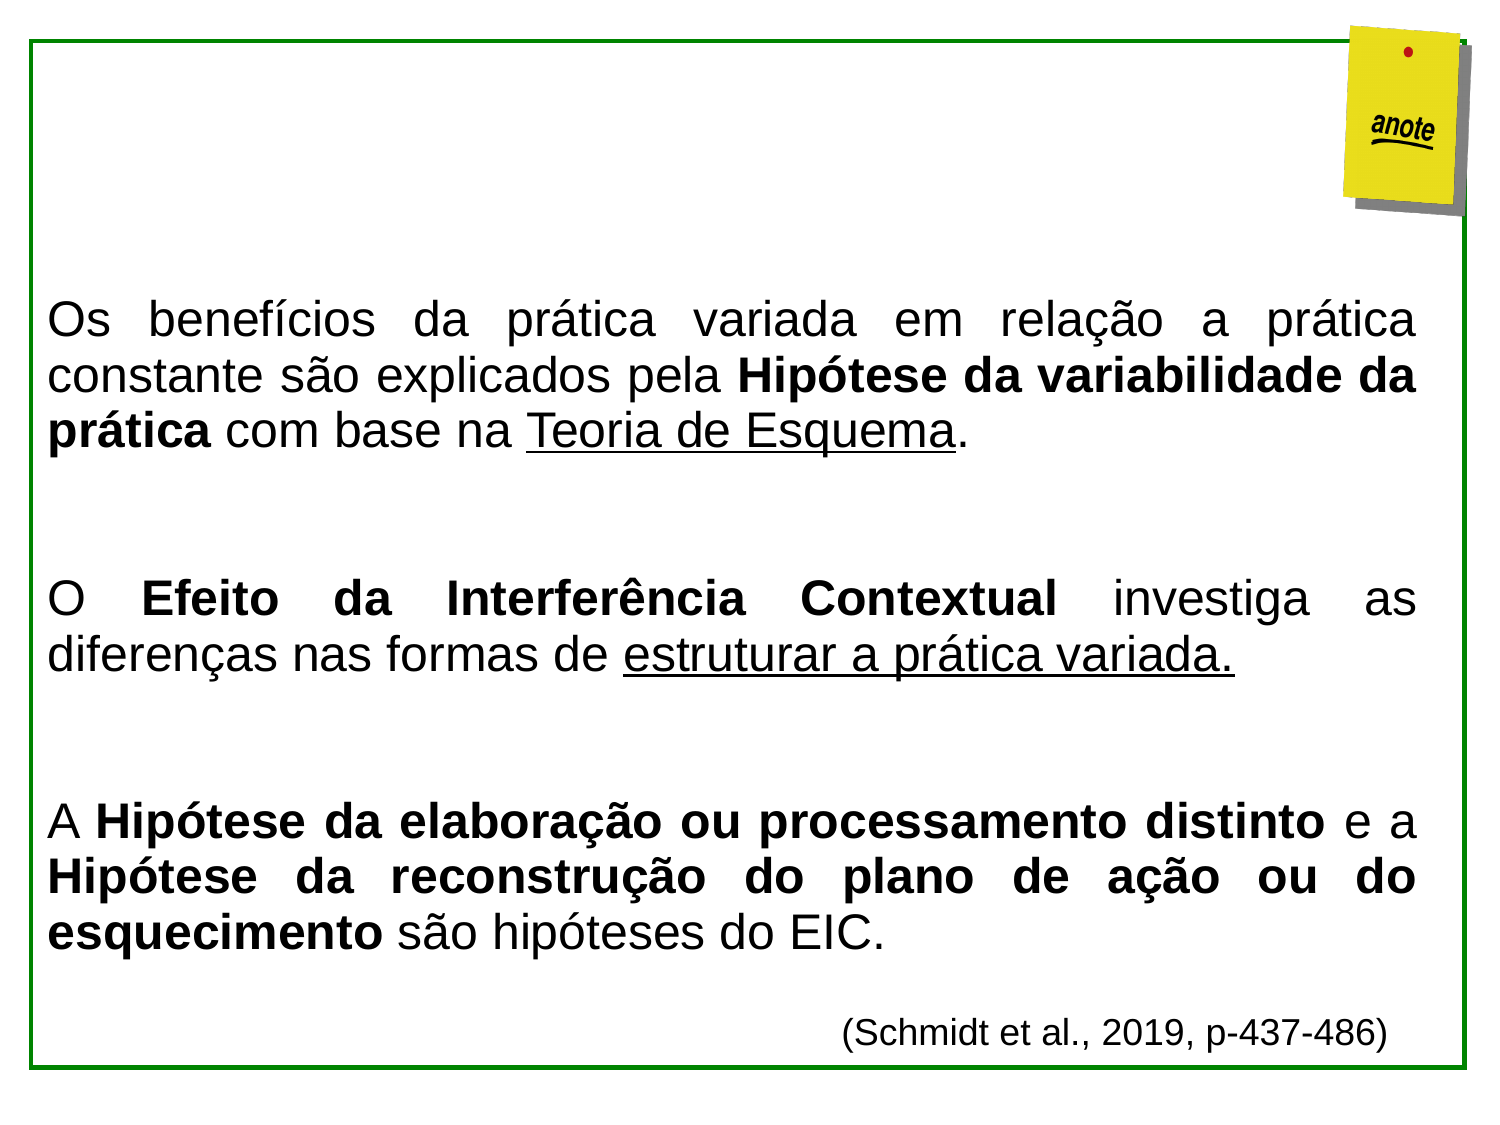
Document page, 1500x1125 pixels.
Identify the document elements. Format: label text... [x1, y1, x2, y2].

text_box (Schmidt et al., 2019, p-437-486) [826, 1003, 1404, 1061]
text_box Os benefícios da prática variada em relação a prática constante são explicados pela Hipótese da variabilidade da prática com base na Teoria de Esquema. O Efeito da Interferência Contextual investiga as diferenças nas formas de estruturar a prática variada. A Hipótese da elaboração ou processamento distinto e a Hipótese da reconstrução do plano de ação ou do esquecimento são hipóteses do EIC. [47, 124, 1418, 961]
picture [1328, 17, 1475, 213]
